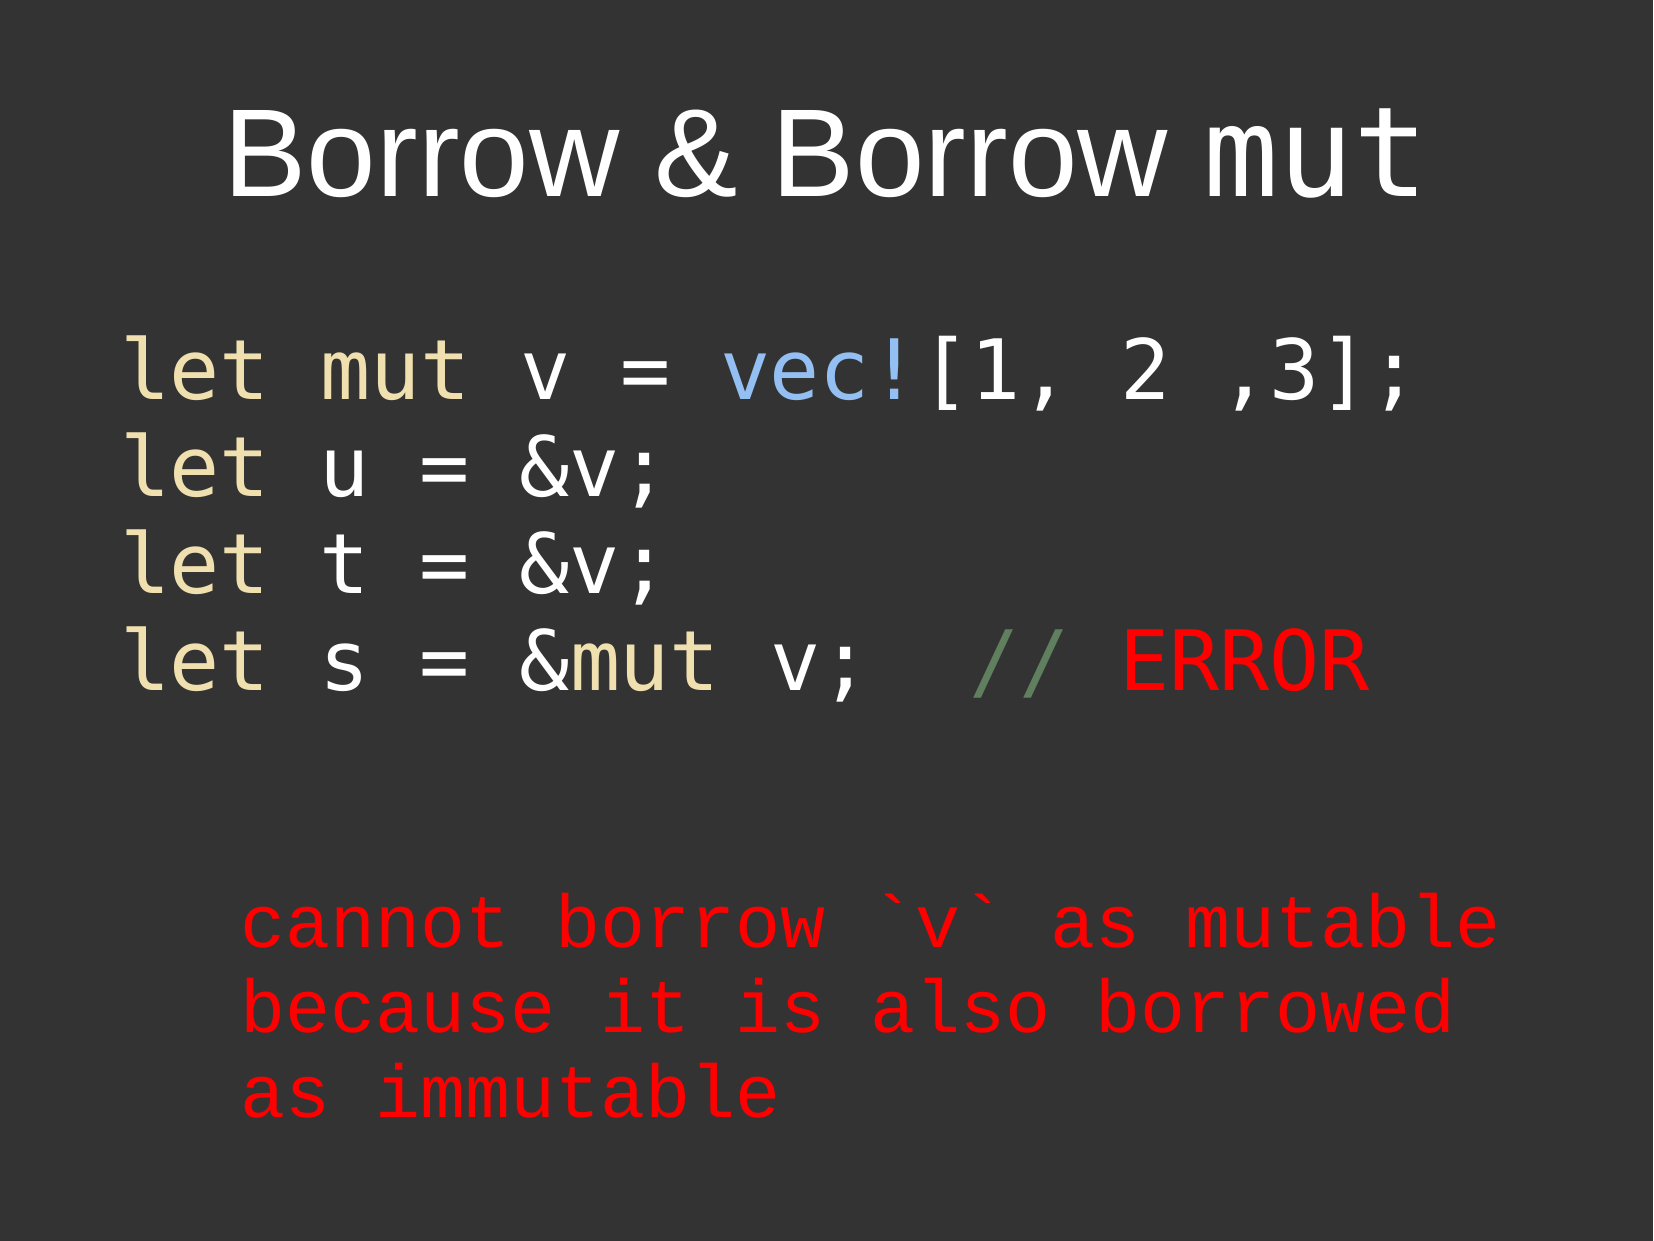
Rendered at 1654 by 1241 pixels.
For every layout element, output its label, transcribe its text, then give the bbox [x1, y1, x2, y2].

text_box cannot borrow `v` as mutable because it is also borrowed as immutable [240, 885, 1516, 1141]
title Borrow & Borrow mut [82, 49, 1571, 257]
text_box let mut v = vec![1, 2 ,3]; let u = &v; let t = &v; let s = &mut v; // ERROR [105, 315, 1471, 736]
